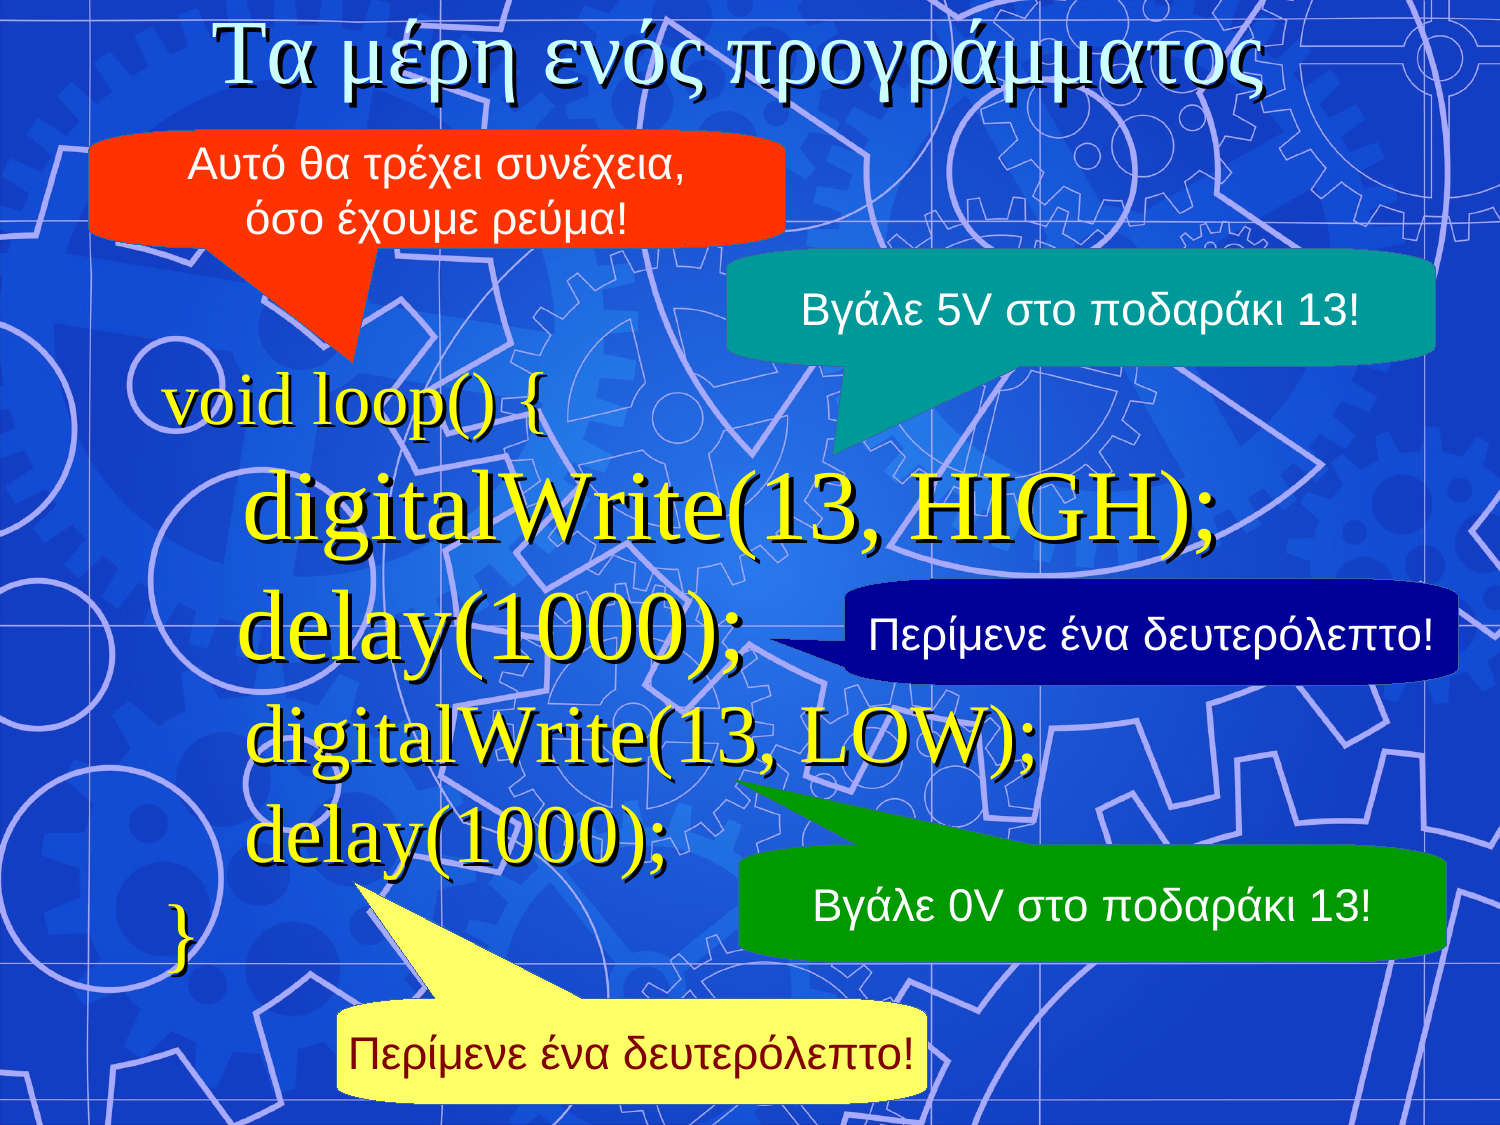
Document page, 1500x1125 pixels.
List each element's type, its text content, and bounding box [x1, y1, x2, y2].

title Τα μέρη ενός προγράμματος [35, 0, 1441, 95]
text_box Αυτό θα τρέχει συνέχεια, όσο έχουμε ρεύμα! [88, 129, 786, 341]
text_box Περίμενε ένα δευτερόλεπτο! [767, 578, 1459, 686]
picture [0, 0, 1500, 1125]
text_box Περίμενε ένα δευτερόλεπτο! [336, 881, 928, 1105]
text_box void loop() { digitalWrite(13, HIGH); delay(1000); digitalWrite(13, LOW); delay(1000); } [146, 341, 1317, 987]
text_box Βγάλε 0V στο ποδαράκι 13! [731, 778, 1447, 963]
text_box Βγάλε 5V στο ποδαράκι 13! [726, 248, 1436, 456]
